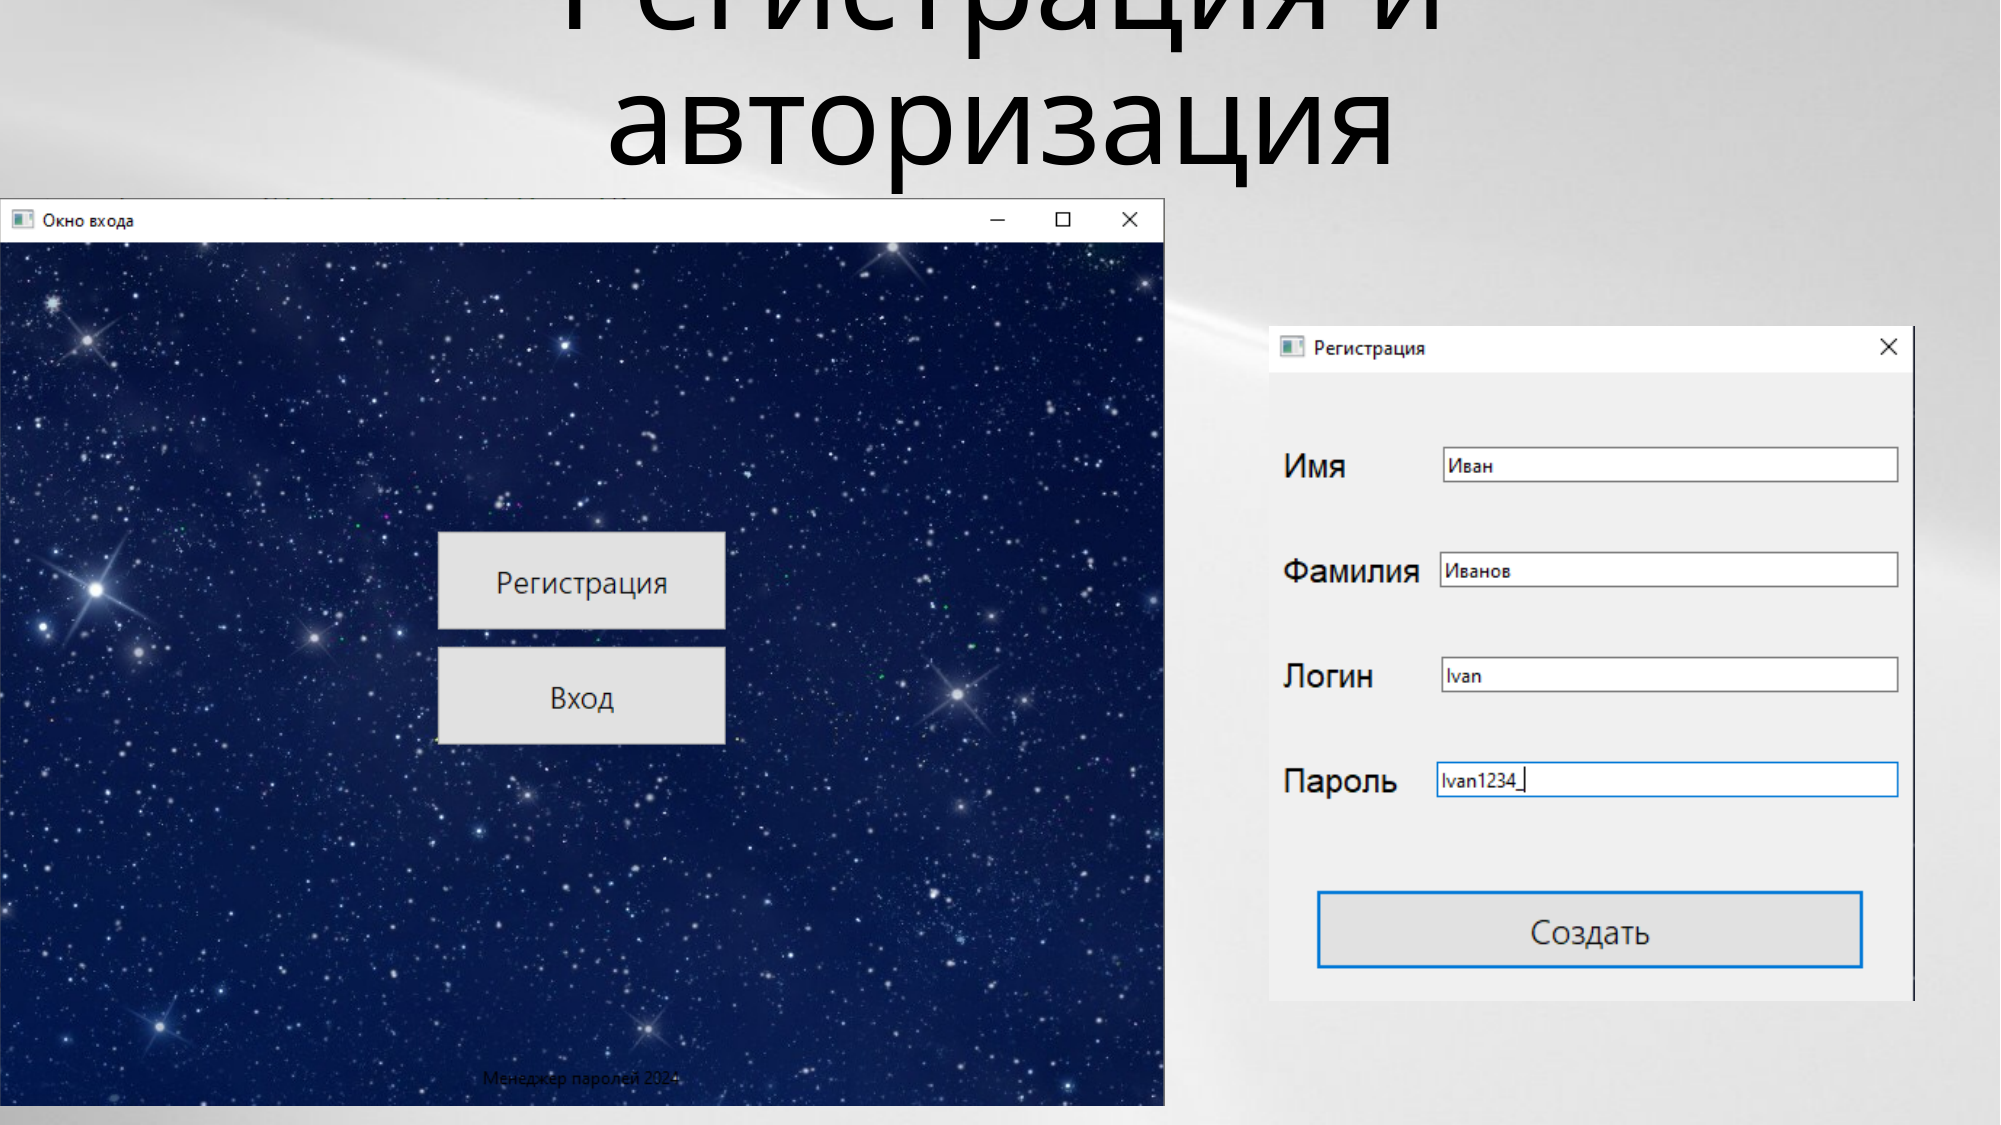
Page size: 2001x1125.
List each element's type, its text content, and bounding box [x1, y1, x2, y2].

picture [0, 0, 2000, 1125]
title Регистрация и авторизация [252, 0, 1753, 200]
